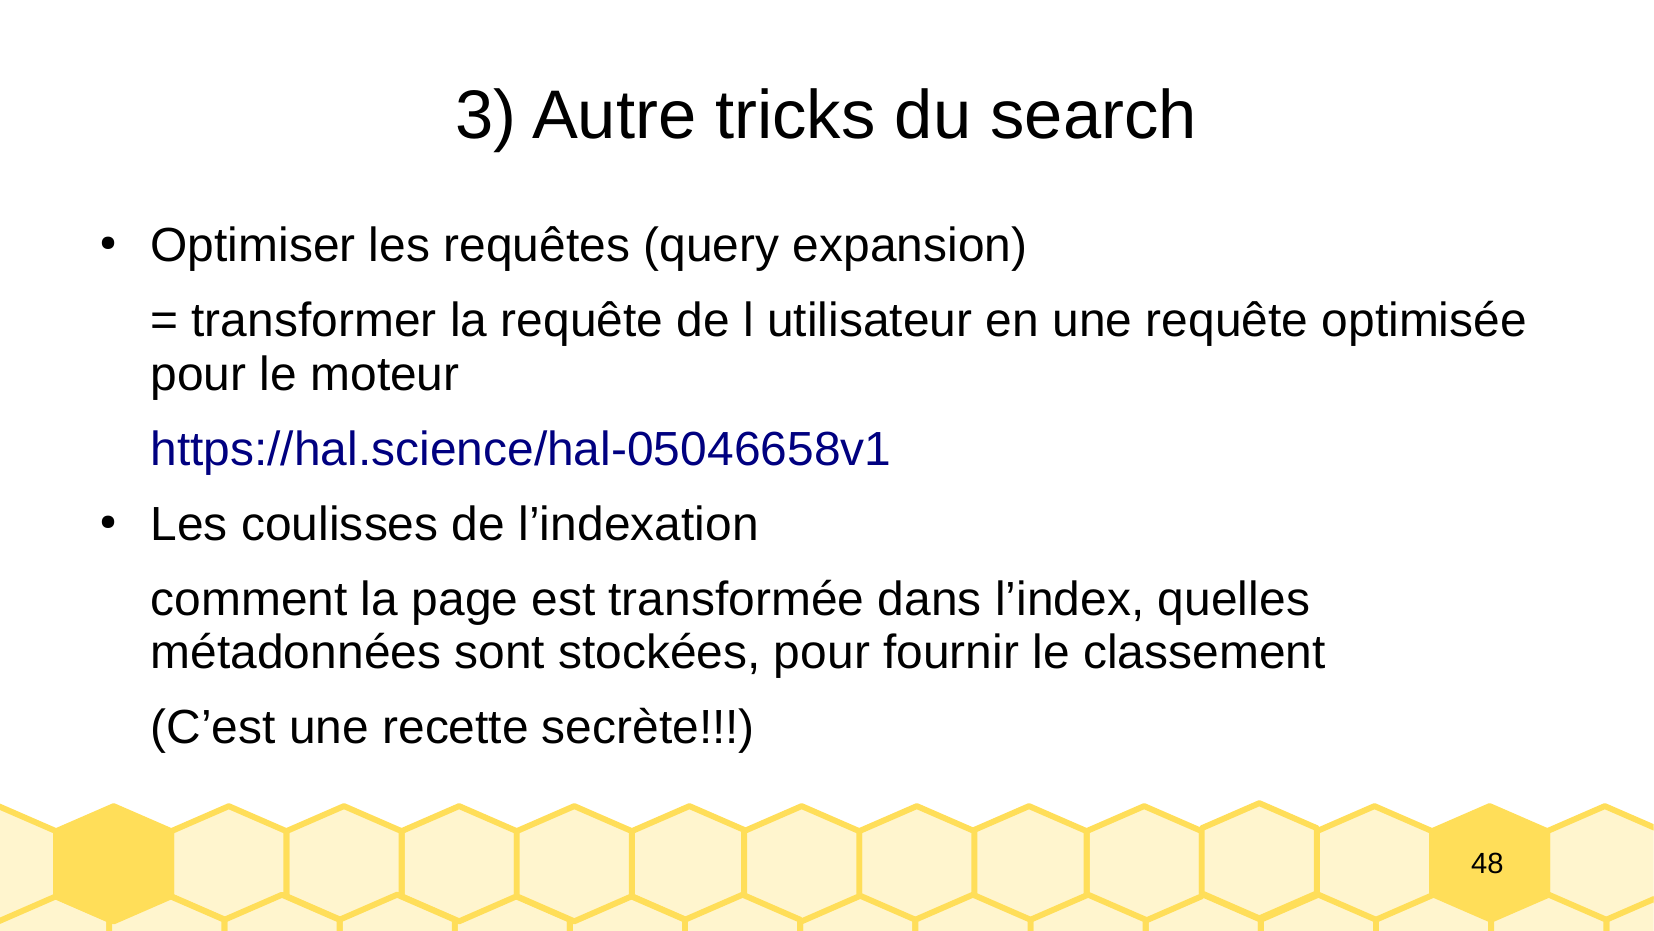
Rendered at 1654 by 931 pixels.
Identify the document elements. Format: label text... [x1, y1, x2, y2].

list Optimiser les requêtes (query expansion) = transformer la requête de l utilisateur en une requête optimisée pour le moteur https://hal.science/hal-05046658v1 Les coulisses de l’indexation comment la page est transformée dans l’index, quelles métadonnées sont stockées, pour fournir le classement (C’est une recette secrète!!!) [82, 217, 1571, 758]
title 3) Autre tricks du search [82, 37, 1571, 193]
